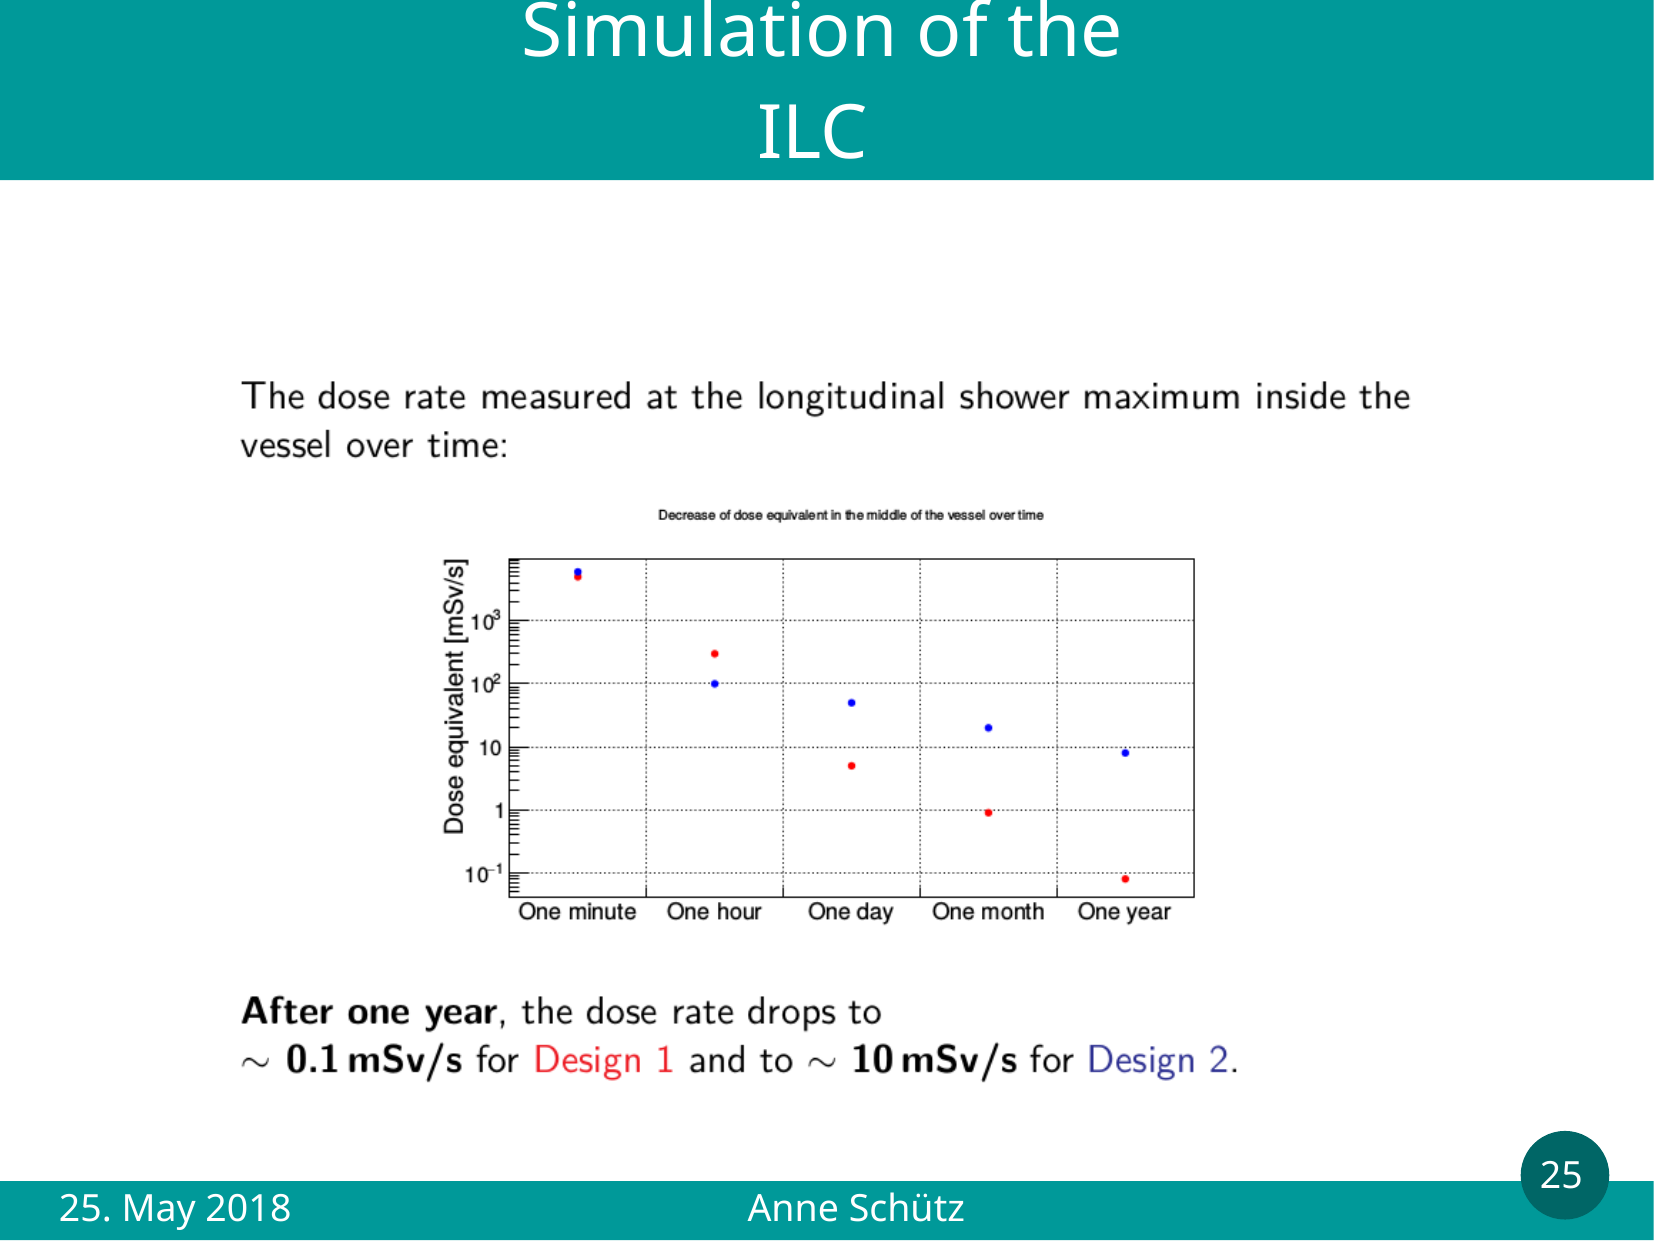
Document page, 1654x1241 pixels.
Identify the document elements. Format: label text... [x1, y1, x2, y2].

picture [225, 360, 1428, 1085]
title Simulation of the ILC Main Beam Dumps [486, 0, 1167, 292]
